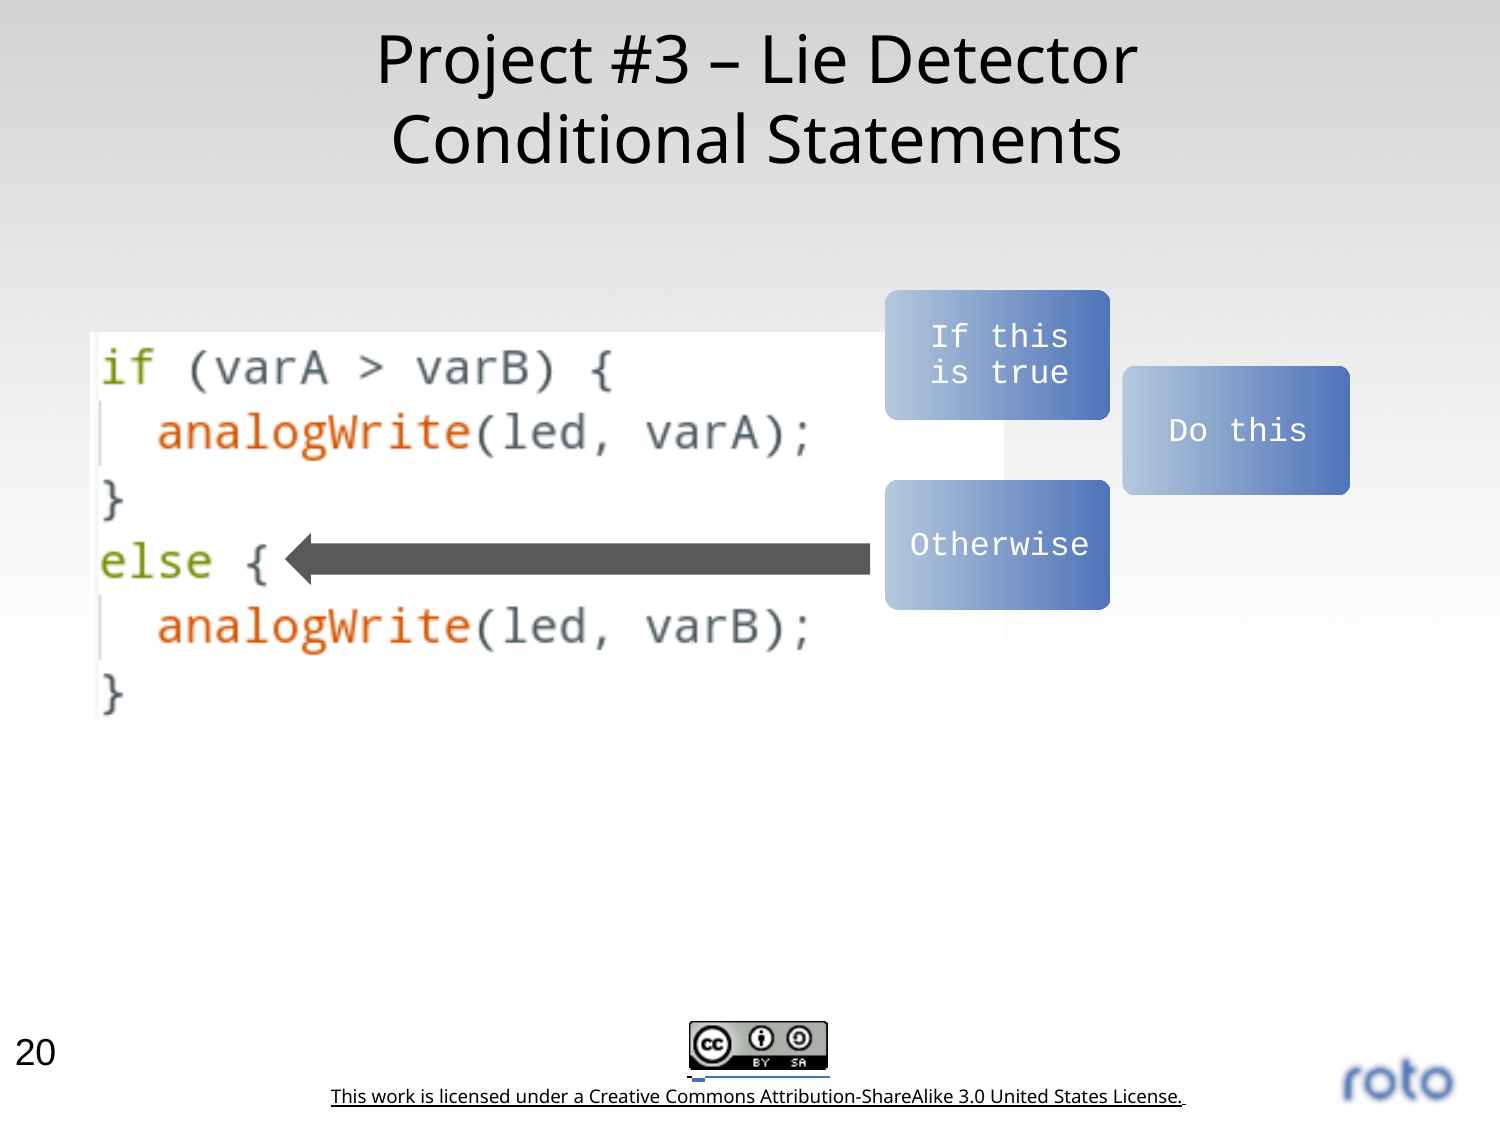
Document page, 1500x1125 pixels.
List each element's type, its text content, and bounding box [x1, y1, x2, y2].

text_box [284, 533, 871, 586]
text_box If this is true [885, 290, 1111, 421]
title Project #3 – Lie Detector Conditional Statements [75, 2, 1441, 191]
text_box Otherwise [884, 479, 1111, 610]
text_box Do this [1122, 365, 1351, 496]
picture [0, 0, 1500, 1125]
